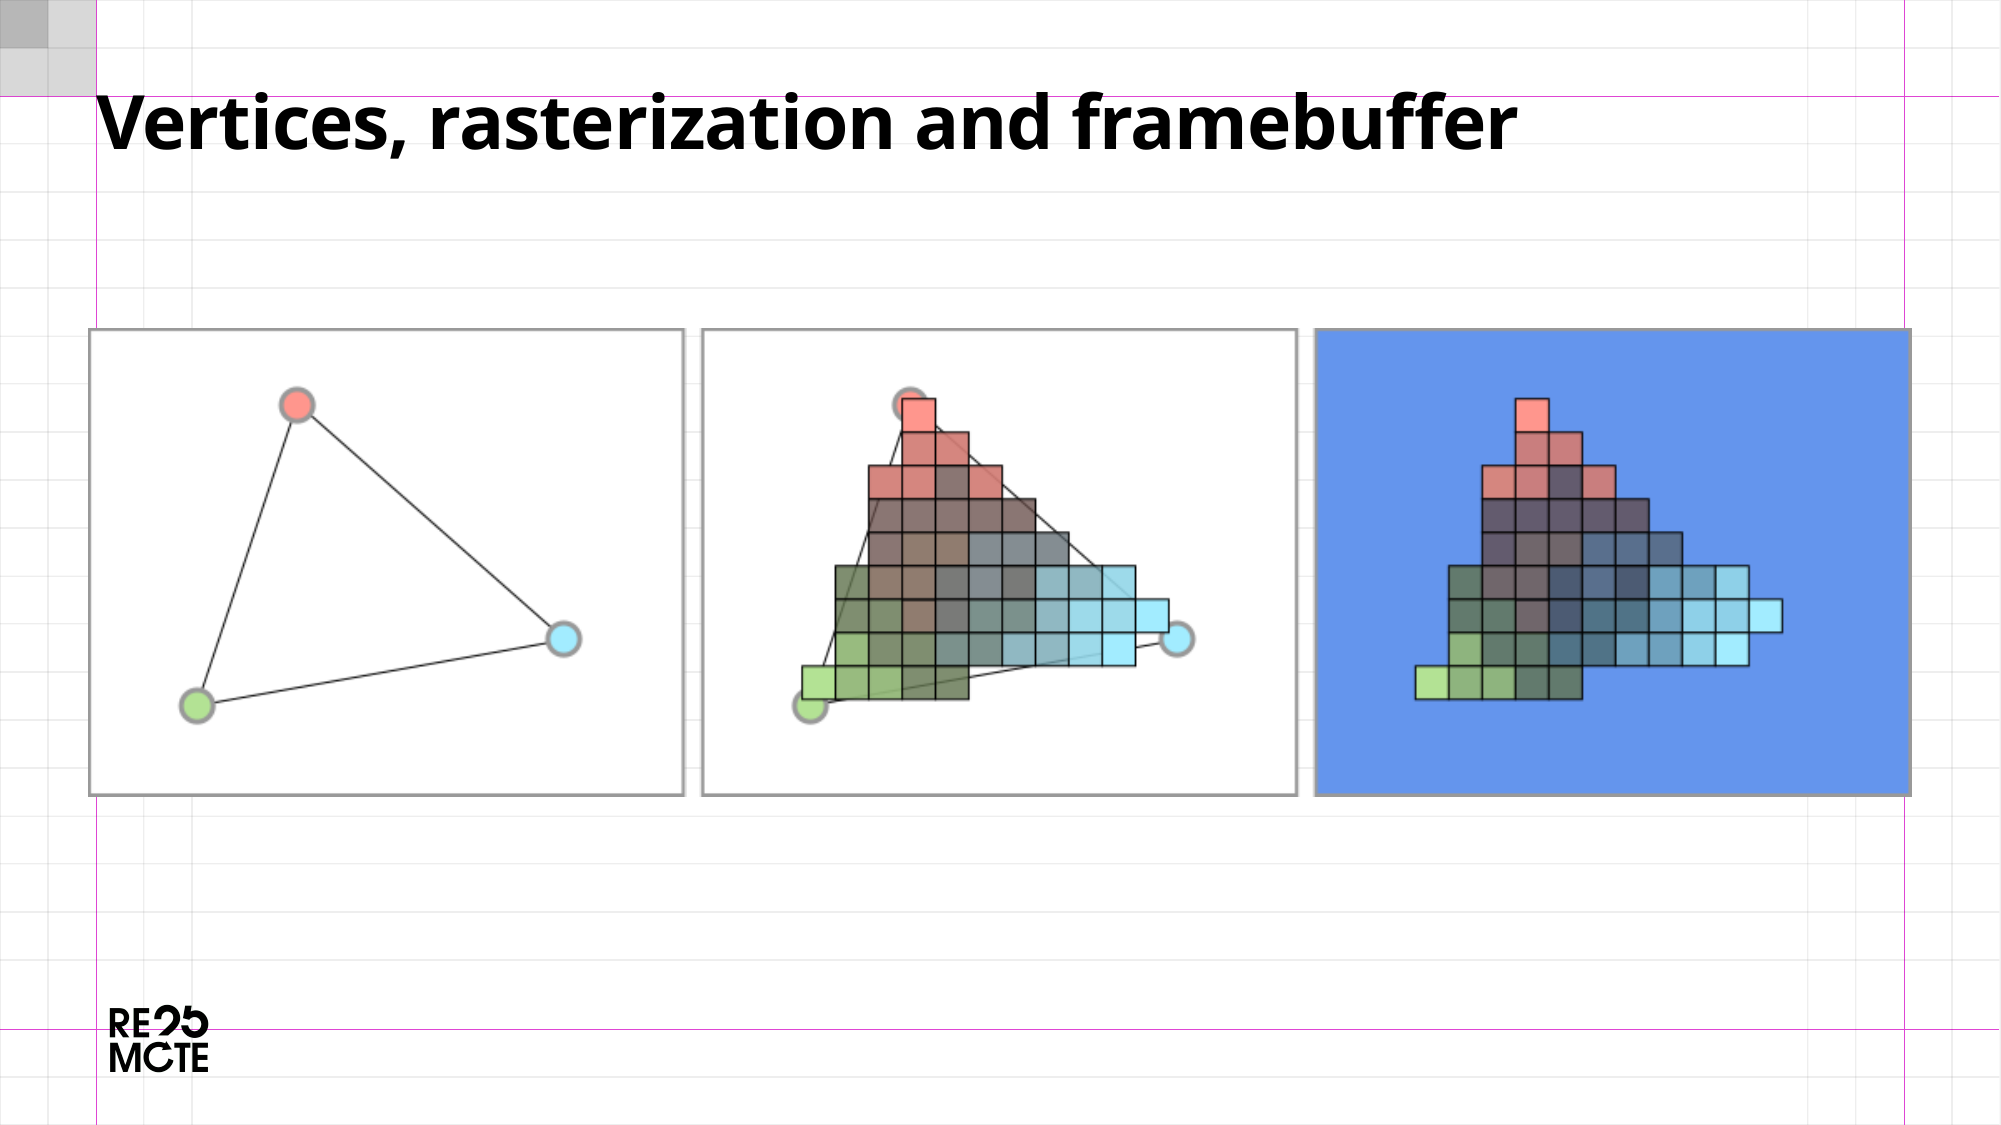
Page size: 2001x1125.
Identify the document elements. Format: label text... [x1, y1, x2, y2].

picture [88, 328, 1912, 797]
title Vertices, rasterization and framebuffer [96, 75, 1904, 166]
